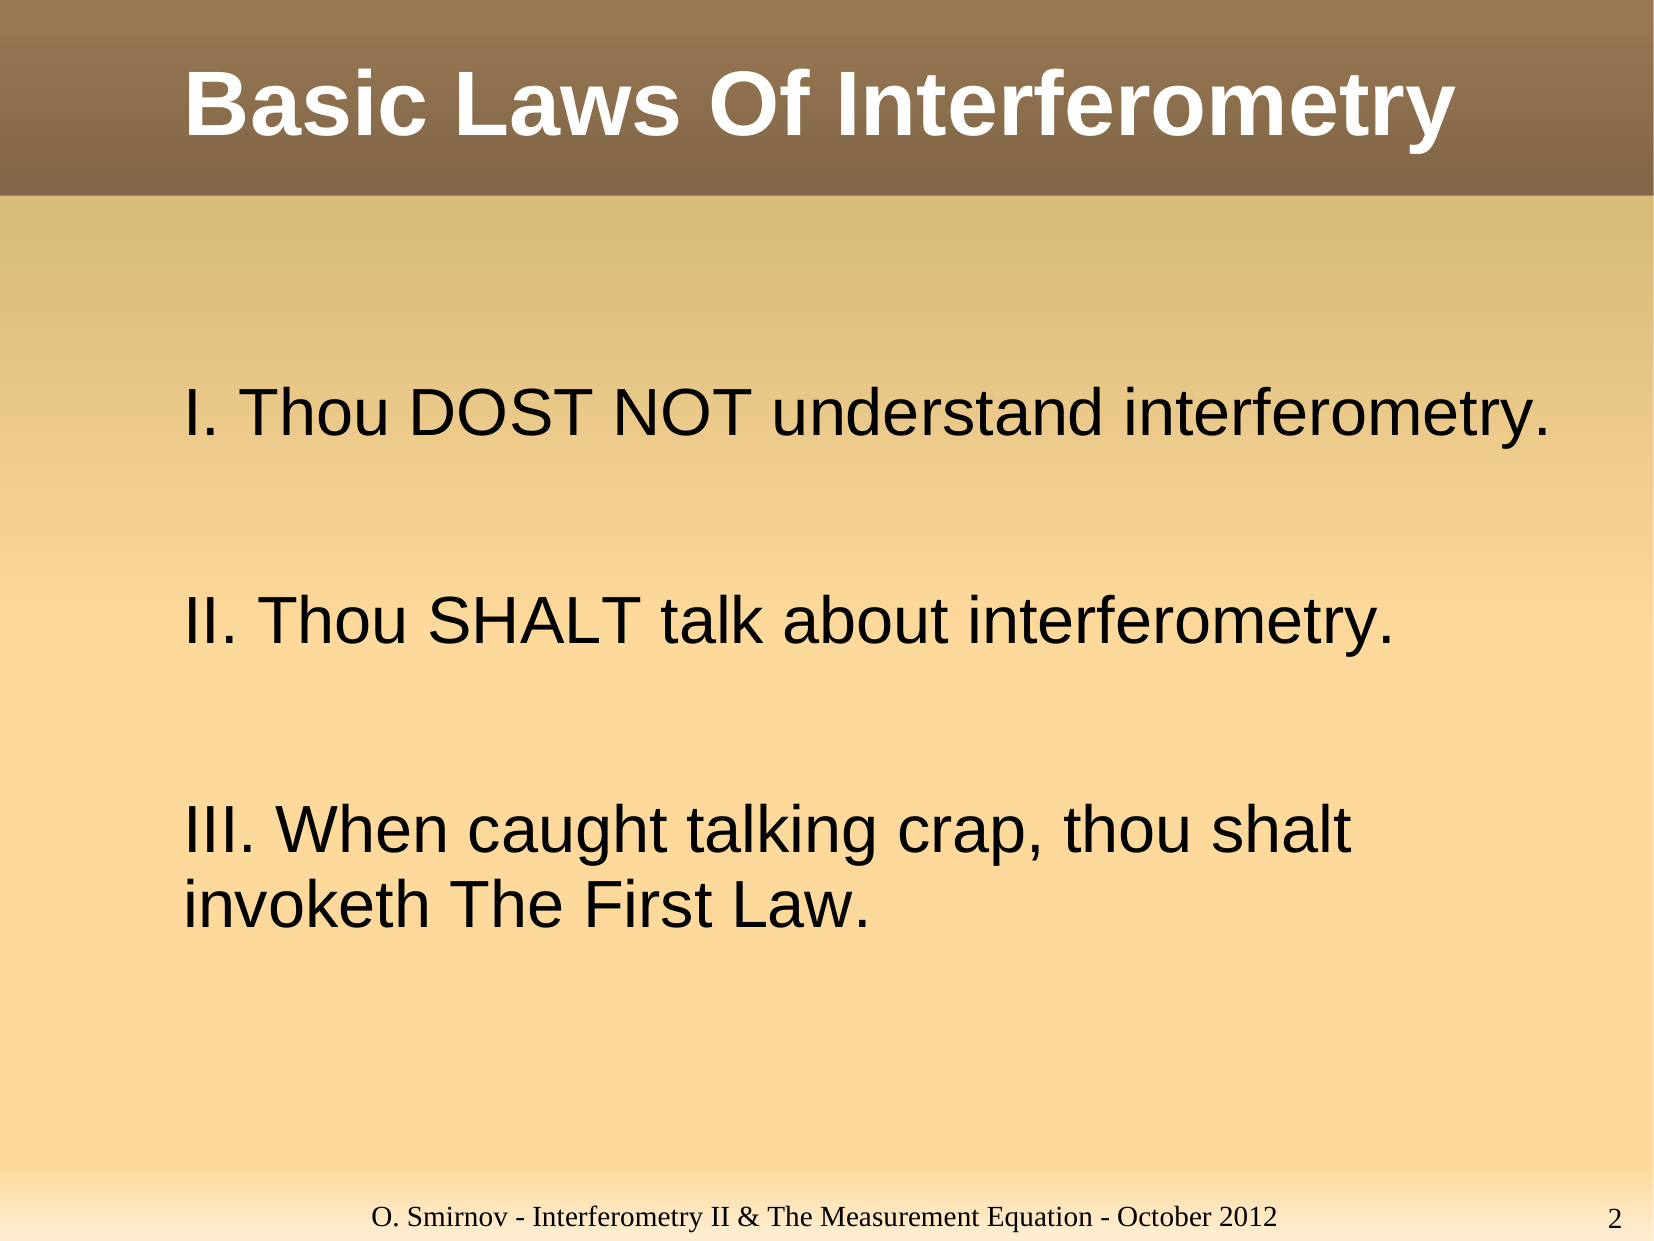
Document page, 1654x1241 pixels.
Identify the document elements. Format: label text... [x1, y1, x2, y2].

list I. Thou DOST NOT understand interferometry. II. Thou SHALT talk about interferometry. III. When caught talking crap, thou shalt invoketh The First Law. [112, 300, 1601, 1119]
picture [0, 0, 1654, 1241]
title Basic Laws Of Interferometry [76, 0, 1565, 208]
